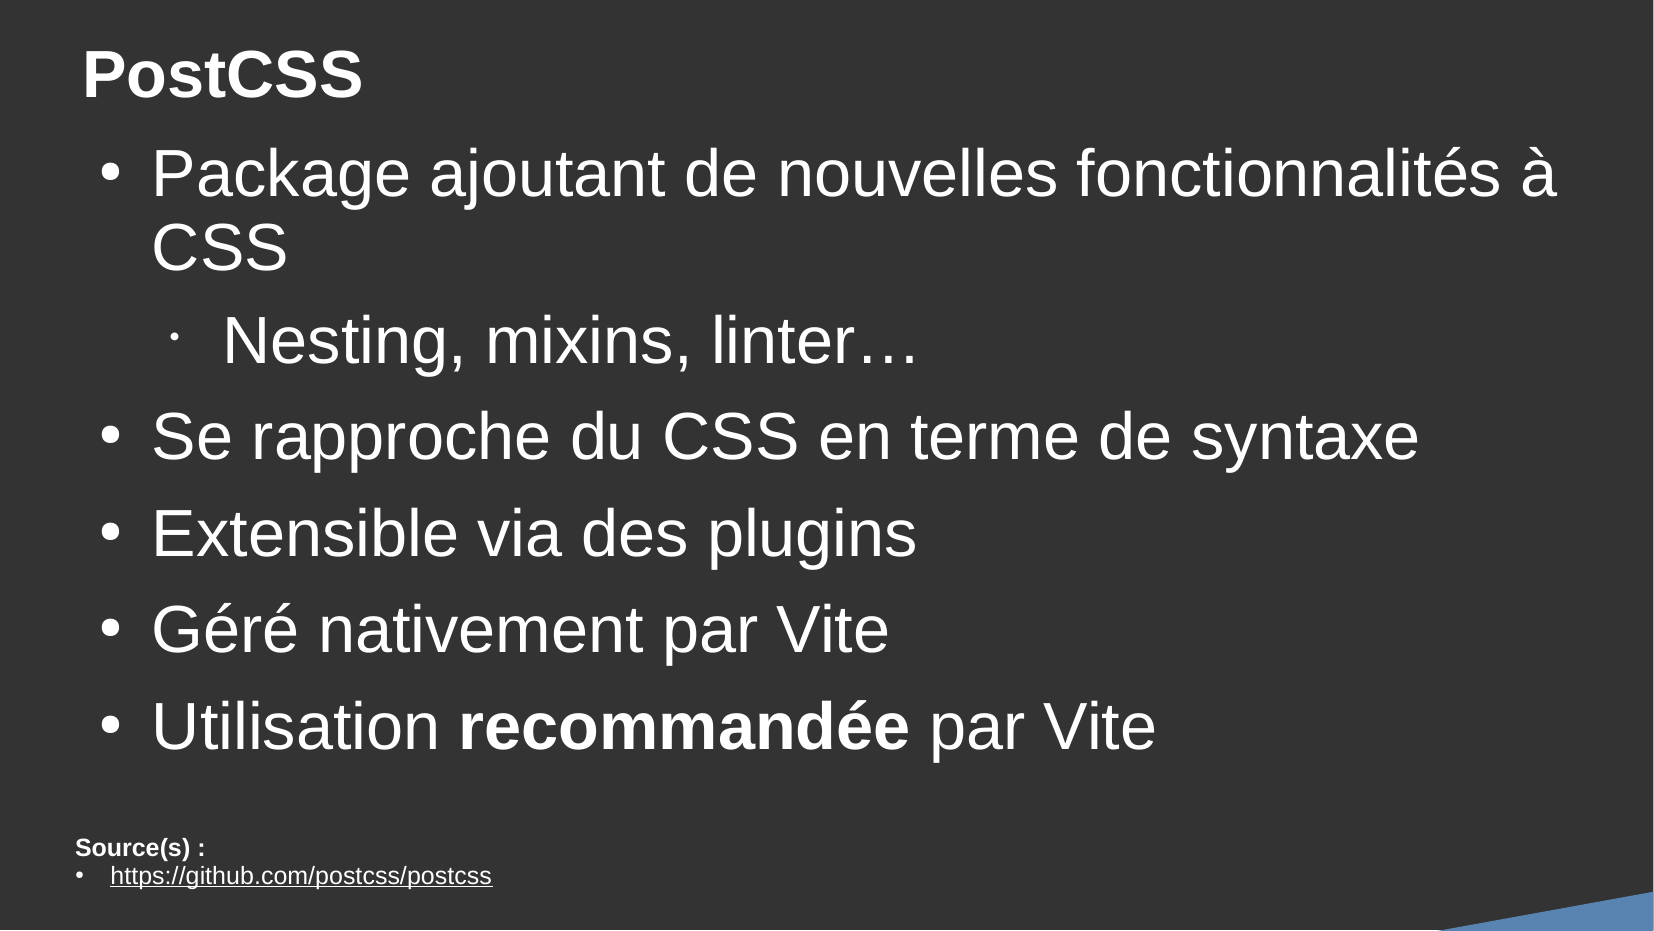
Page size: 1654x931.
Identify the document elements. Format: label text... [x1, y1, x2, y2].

text_box Source(s) : https://github.com/postcss/postcss [60, 826, 1546, 911]
text_box [1437, 891, 1654, 931]
list Package ajoutant de nouvelles fonctionnalités à CSS Nesting, mixins, linter… Se rapproche du CSS en terme de syntaxe Extensible via des plugins Géré nativement par Vite Utilisation recommandée par Vite [80, 135, 1620, 798]
title PostCSS [82, 37, 1571, 114]
